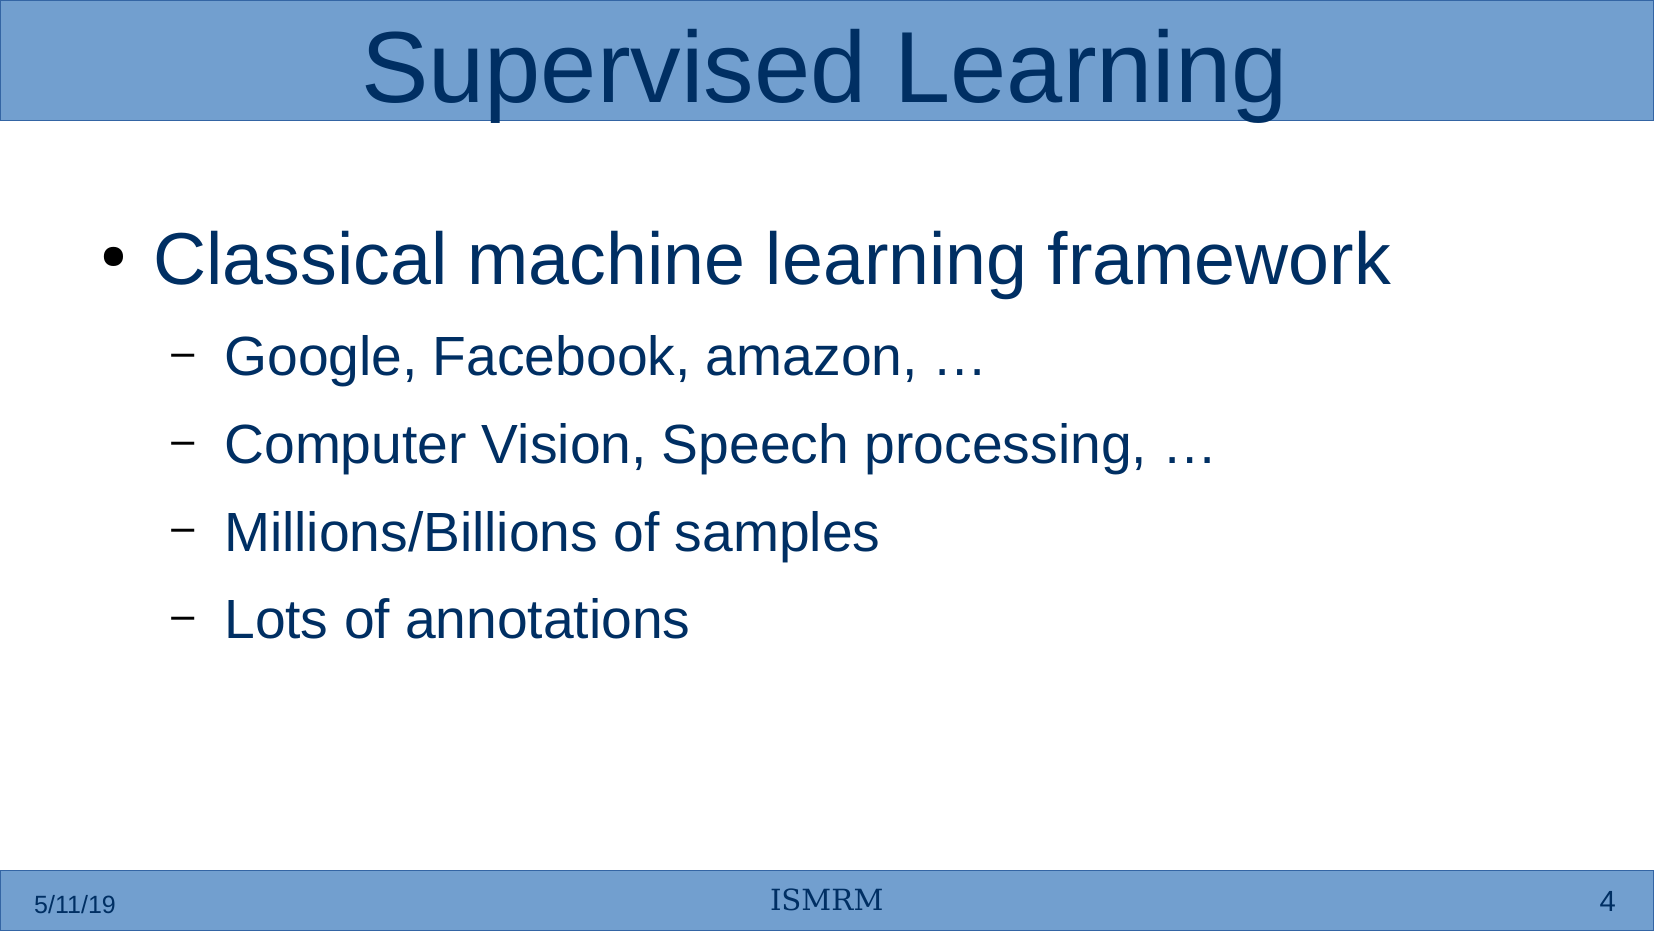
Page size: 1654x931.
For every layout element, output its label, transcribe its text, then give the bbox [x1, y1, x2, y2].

title Supervised Learning [0, 15, 1651, 121]
list Classical machine learning framework Google, Facebook, amazon, … Computer Vision, Speech processing, … Millions/Billions of samples Lots of annotations [82, 217, 1571, 758]
